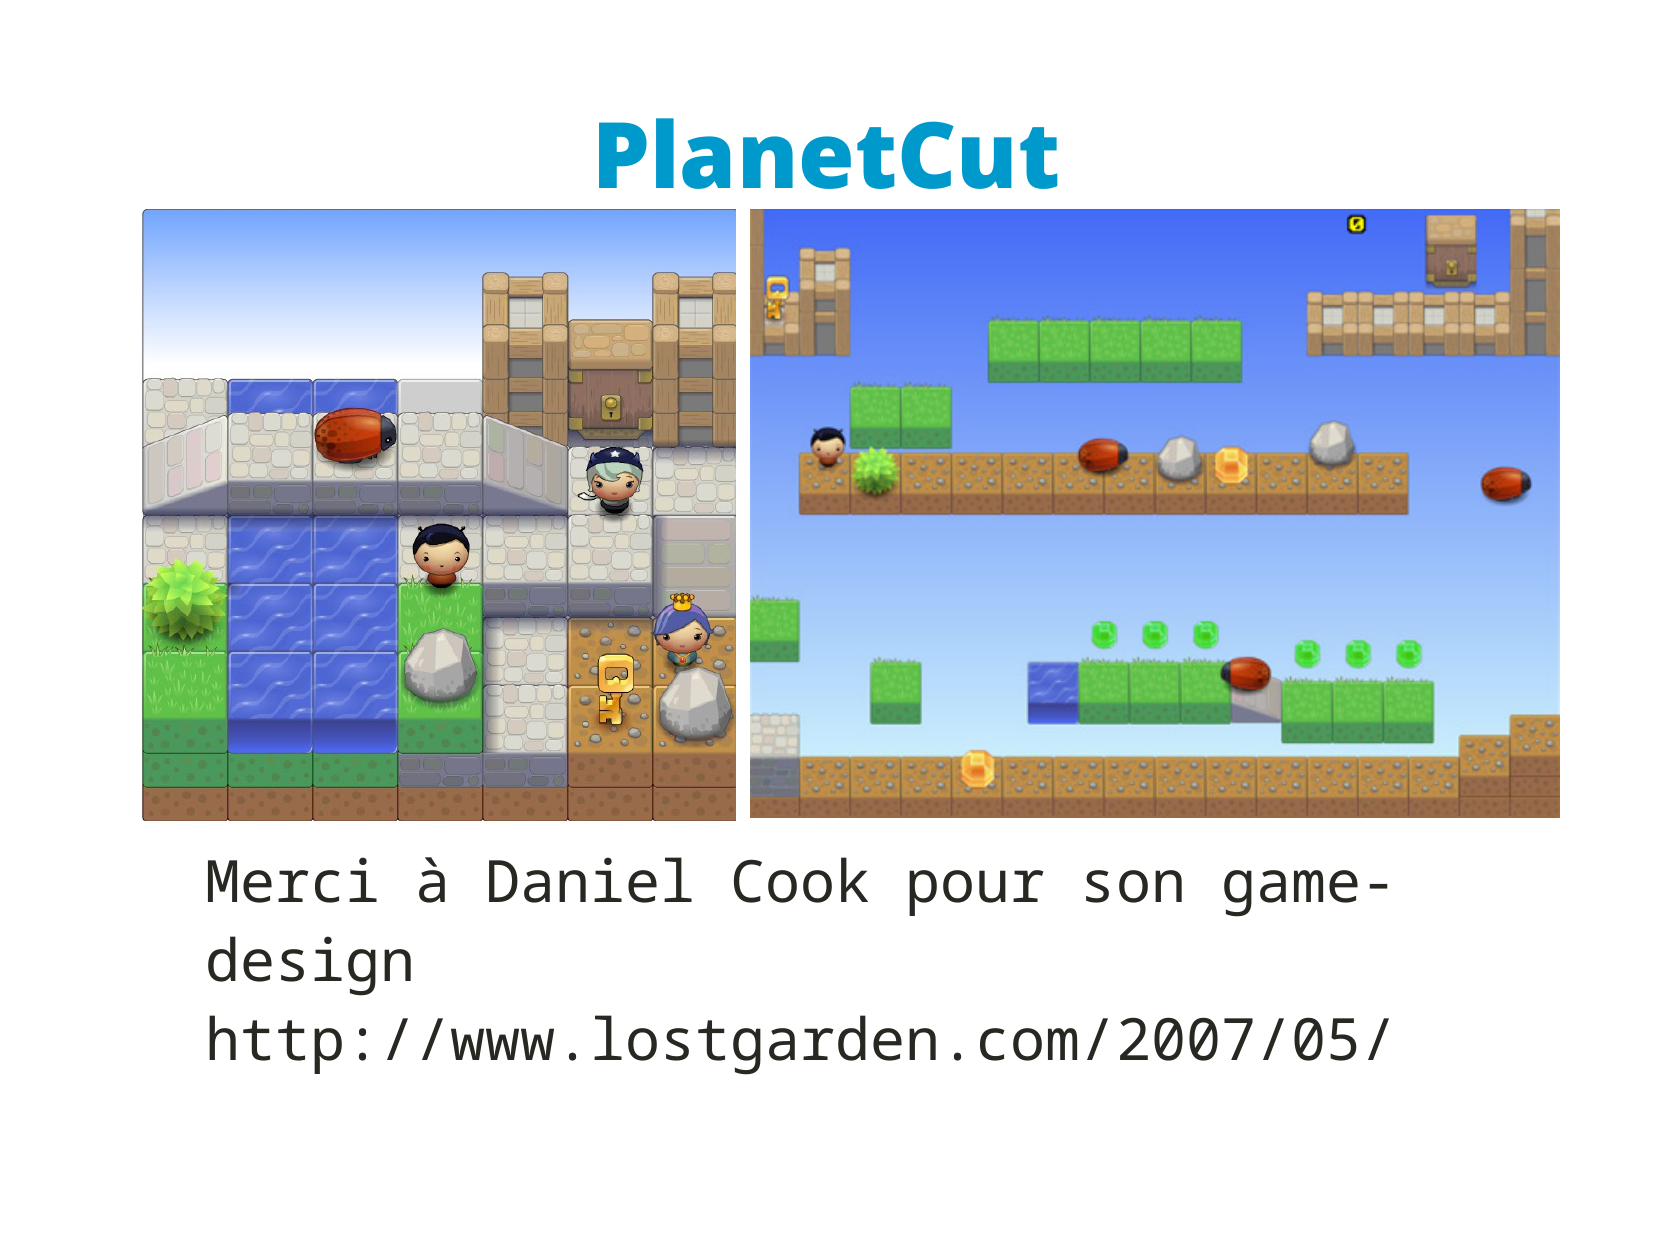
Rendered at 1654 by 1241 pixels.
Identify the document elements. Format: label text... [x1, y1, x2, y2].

picture [141, 209, 736, 821]
picture [750, 209, 1560, 818]
title PlanetCut [82, 49, 1571, 257]
list Merci à Daniel Cook pour son game-design http://www.lostgarden.com/2007/05/ [135, 840, 1561, 1081]
